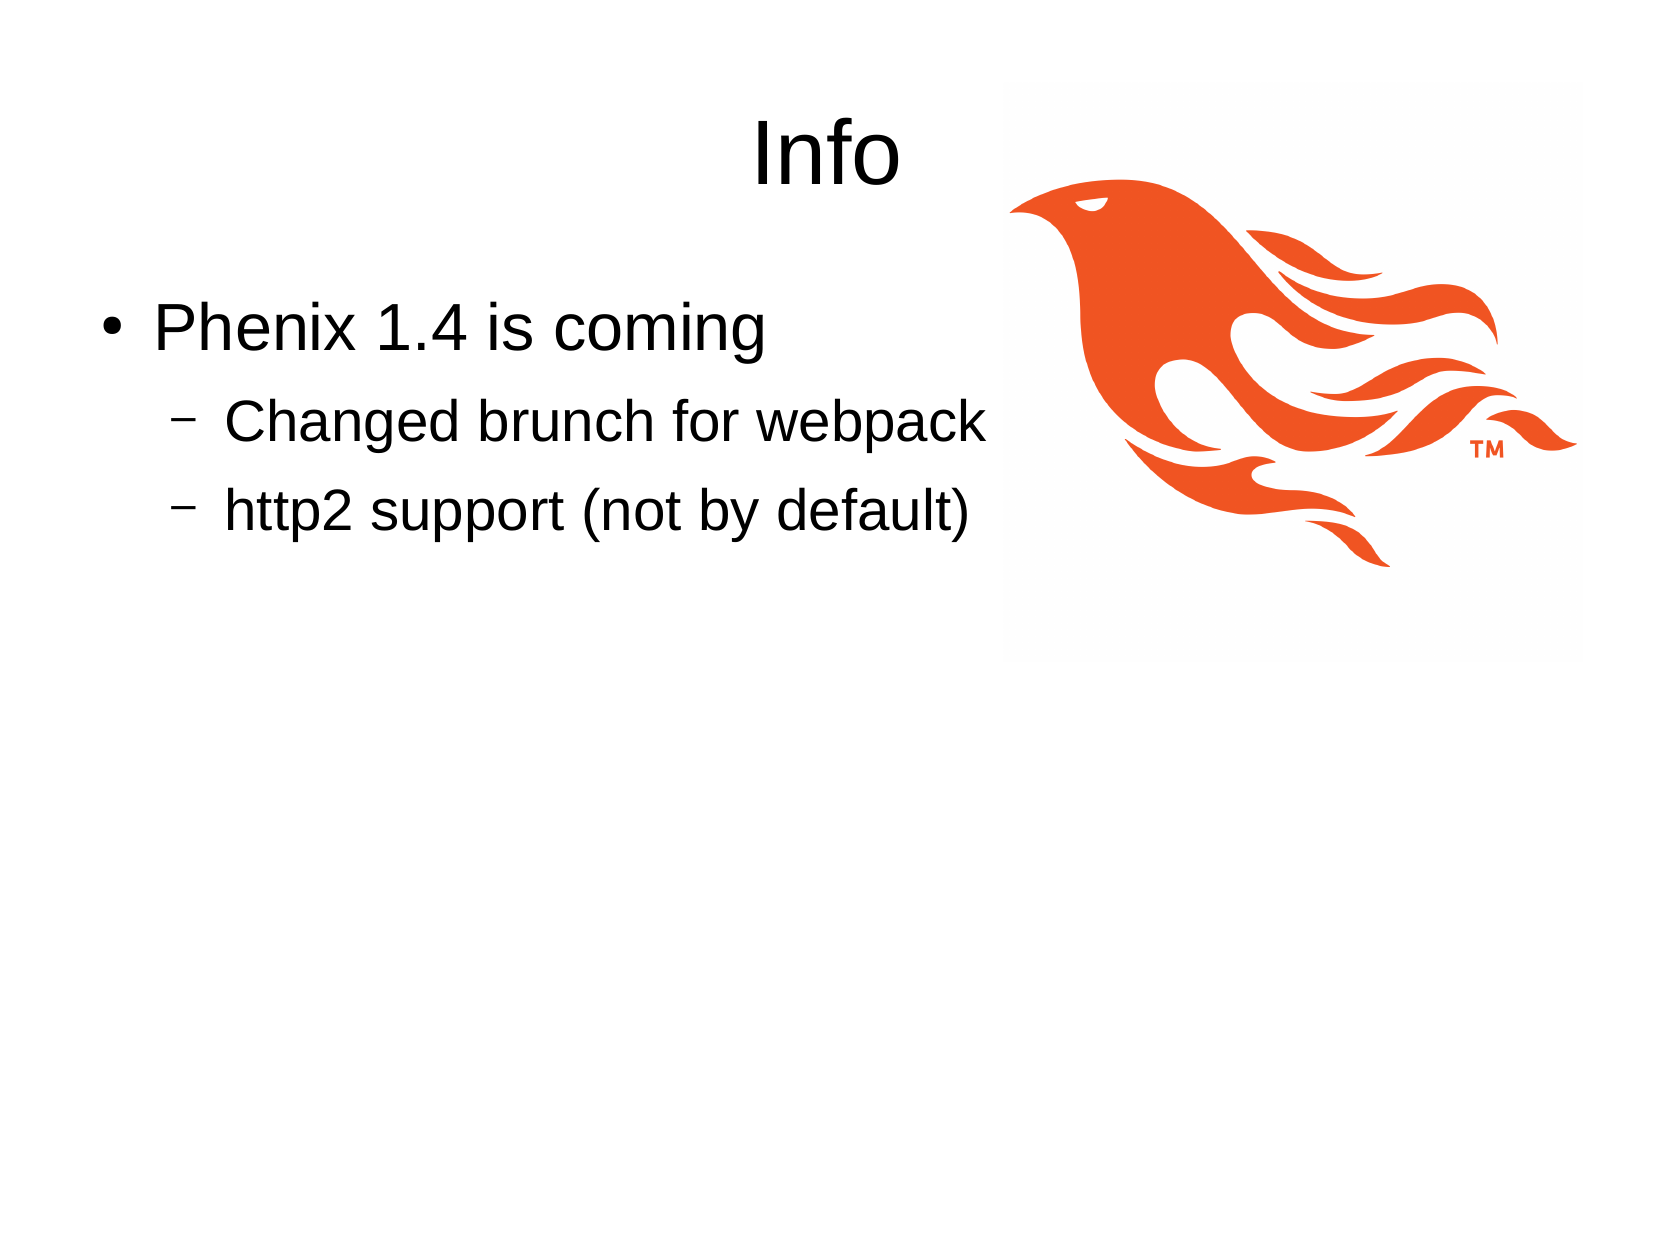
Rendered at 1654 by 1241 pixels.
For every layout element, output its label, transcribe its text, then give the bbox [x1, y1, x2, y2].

picture [1003, 82, 1583, 662]
title Info [82, 49, 1571, 257]
list Phenix 1.4 is coming Changed brunch for webpack http2 support (not by default) [82, 290, 1571, 1010]
